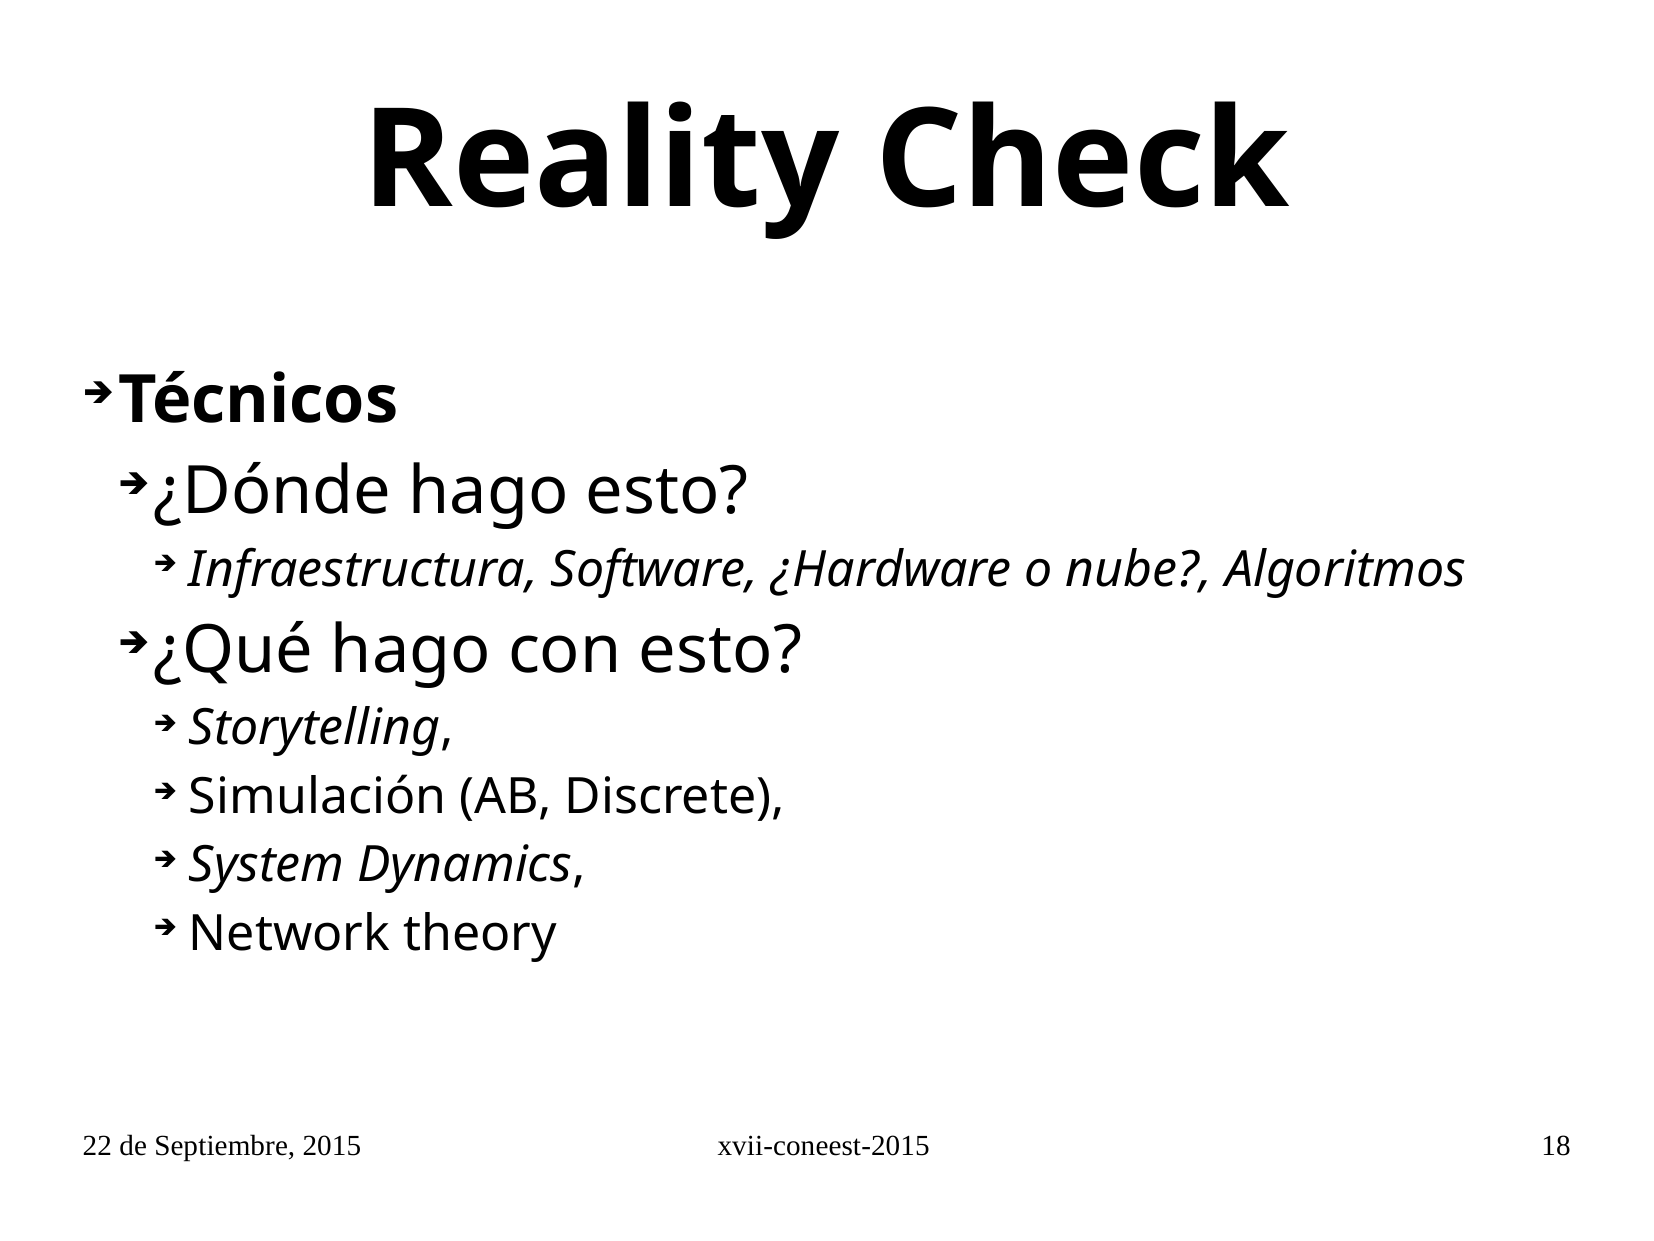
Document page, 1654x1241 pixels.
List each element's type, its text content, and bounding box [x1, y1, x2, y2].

title Reality Check [82, 49, 1571, 257]
subtitle Técnicos ¿Dónde hago esto? Infraestructura, Software, ¿Hardware o nube?, Algoritmos ¿Qué hago con esto? Storytelling, Simulación (AB, Discrete), System Dynamics, Network theory [82, 290, 1571, 1010]
